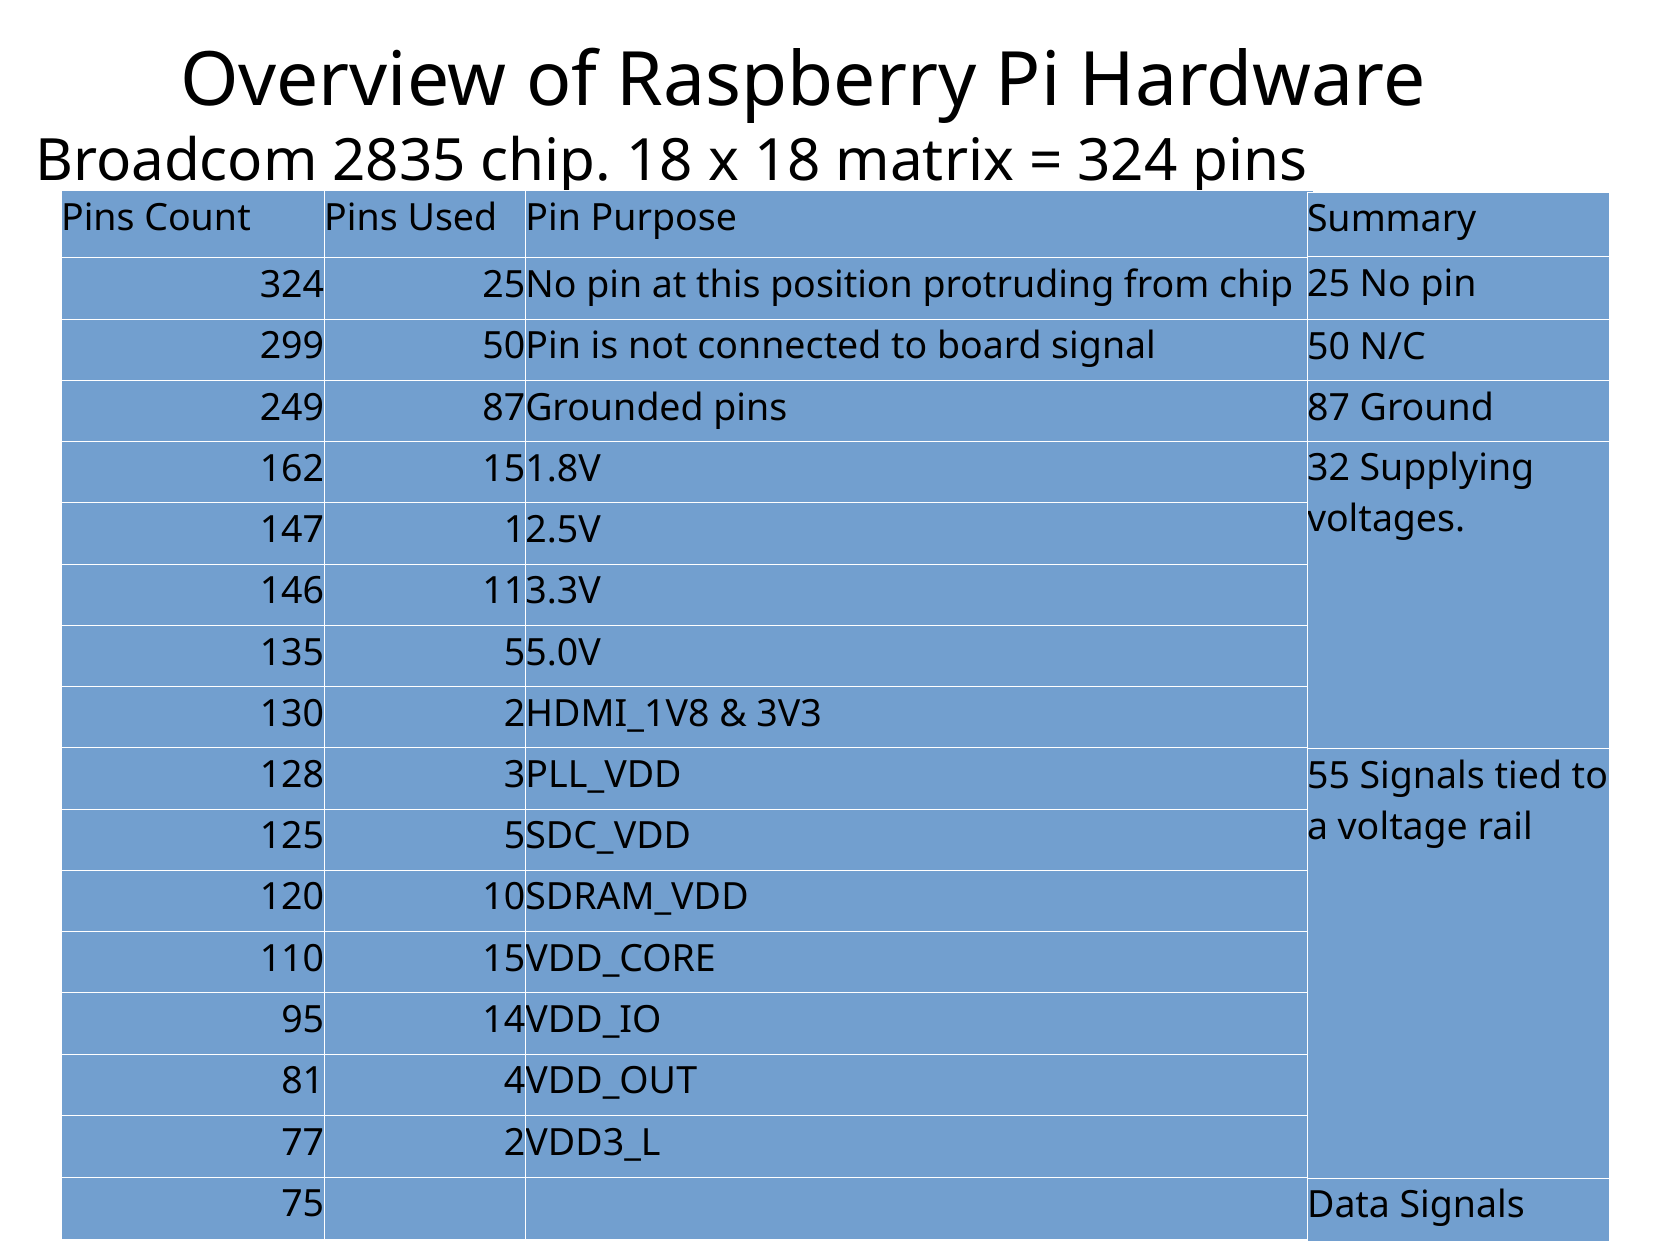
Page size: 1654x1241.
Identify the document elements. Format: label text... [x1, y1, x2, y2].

table_cell 32 Supplying voltages. [1308, 442, 1609, 748]
table_cell 249 [62, 381, 324, 441]
table_cell 87 Ground [1308, 381, 1609, 441]
table_cell 15 [325, 442, 525, 502]
table_cell 162 [62, 442, 324, 502]
table_cell 3.3V [526, 565, 1307, 625]
table_cell 120 [62, 871, 324, 931]
table_cell 14 [325, 993, 525, 1054]
table_cell No pin at this position protruding from chip [526, 258, 1307, 319]
table_cell 2.5V [526, 503, 1307, 564]
table_cell 5 [325, 626, 525, 686]
table_cell 50 N/C [1308, 320, 1609, 380]
table_header Summary [1308, 193, 1609, 256]
table_cell Grounded pins [526, 381, 1307, 441]
table_cell Data Signals [1308, 1179, 1609, 1241]
table_cell 5 [325, 810, 525, 870]
table_cell 125 [62, 810, 324, 870]
subtitle Broadcom 2835 chip. 18 x 18 matrix = 324 pins [35, 118, 1607, 184]
table_cell 2 [325, 687, 525, 747]
table_header Pin Purpose [526, 191, 1307, 257]
table_cell 1.8V [526, 442, 1307, 502]
table_cell VDD_OUT [526, 1055, 1307, 1115]
table_cell 87 [325, 381, 525, 441]
table_cell 3 [325, 748, 525, 809]
table_cell VDD_CORE [526, 932, 1307, 992]
table_cell 324 [62, 258, 324, 319]
table_cell VDD_IO [526, 993, 1307, 1054]
table_cell 25 [325, 258, 525, 319]
table_cell 11 [325, 565, 525, 625]
table_cell 130 [62, 687, 324, 747]
table_cell 2 [325, 1116, 525, 1177]
title Overview of Raspberry Pi Hardware [59, 35, 1548, 118]
table_cell SDC_VDD [526, 810, 1307, 870]
table_cell 147 [62, 503, 324, 564]
table_cell 81 [62, 1055, 324, 1115]
table_cell 5.0V [526, 626, 1307, 686]
table_cell 50 [325, 320, 525, 380]
table_cell 110 [62, 932, 324, 992]
table_cell 146 [62, 565, 324, 625]
table_cell PLL_VDD [526, 748, 1307, 809]
table_cell 55 Signals tied to a voltage rail [1308, 749, 1609, 1178]
table_cell 25 No pin [1308, 257, 1609, 319]
table_cell 95 [62, 993, 324, 1054]
table_cell HDMI_1V8 & 3V3 [526, 687, 1307, 747]
table_cell 15 [325, 932, 525, 992]
table_header Pins Count [62, 191, 324, 257]
table_cell 75 [62, 1178, 324, 1239]
table_cell 135 [62, 626, 324, 686]
table_cell 10 [325, 871, 525, 931]
table_cell VDD3_L [526, 1116, 1307, 1177]
table_header Pins Used [325, 191, 525, 257]
table_cell [325, 1178, 525, 1239]
table_cell SDRAM_VDD [526, 871, 1307, 931]
table_cell 128 [62, 748, 324, 809]
table_cell 77 [62, 1116, 324, 1177]
table_cell Pin is not connected to board signal [526, 320, 1307, 380]
table_cell 299 [62, 320, 324, 380]
table_cell 1 [325, 503, 525, 564]
table_cell [526, 1178, 1307, 1239]
table_cell 4 [325, 1055, 525, 1115]
